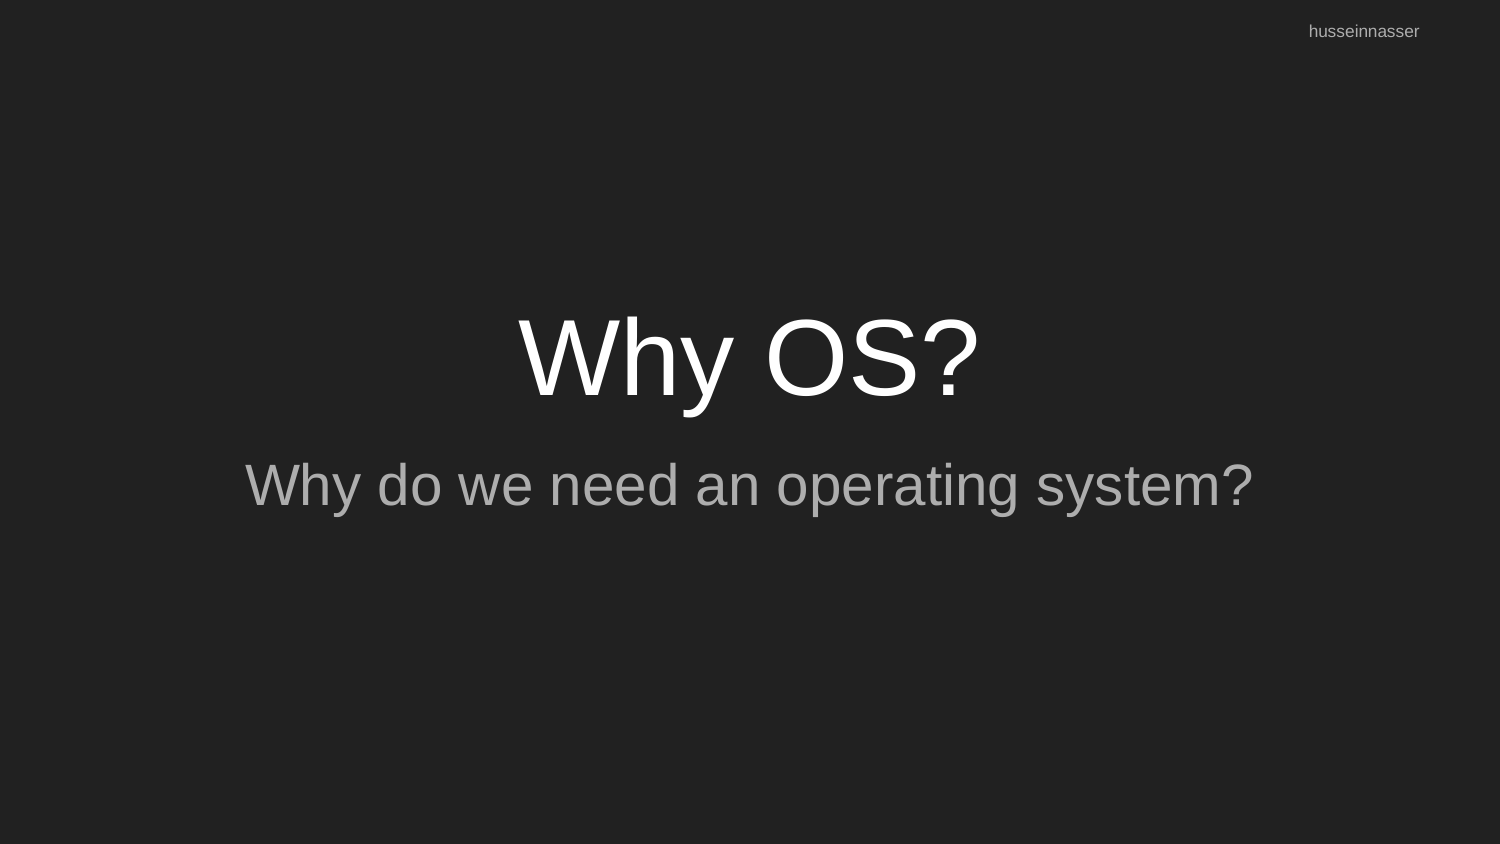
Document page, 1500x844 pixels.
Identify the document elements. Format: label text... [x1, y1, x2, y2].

subtitle husseinnasser [1236, 11, 1492, 53]
subtitle Why do we need an operating system? [51, 432, 1449, 563]
title Why OS? [51, 95, 1449, 432]
